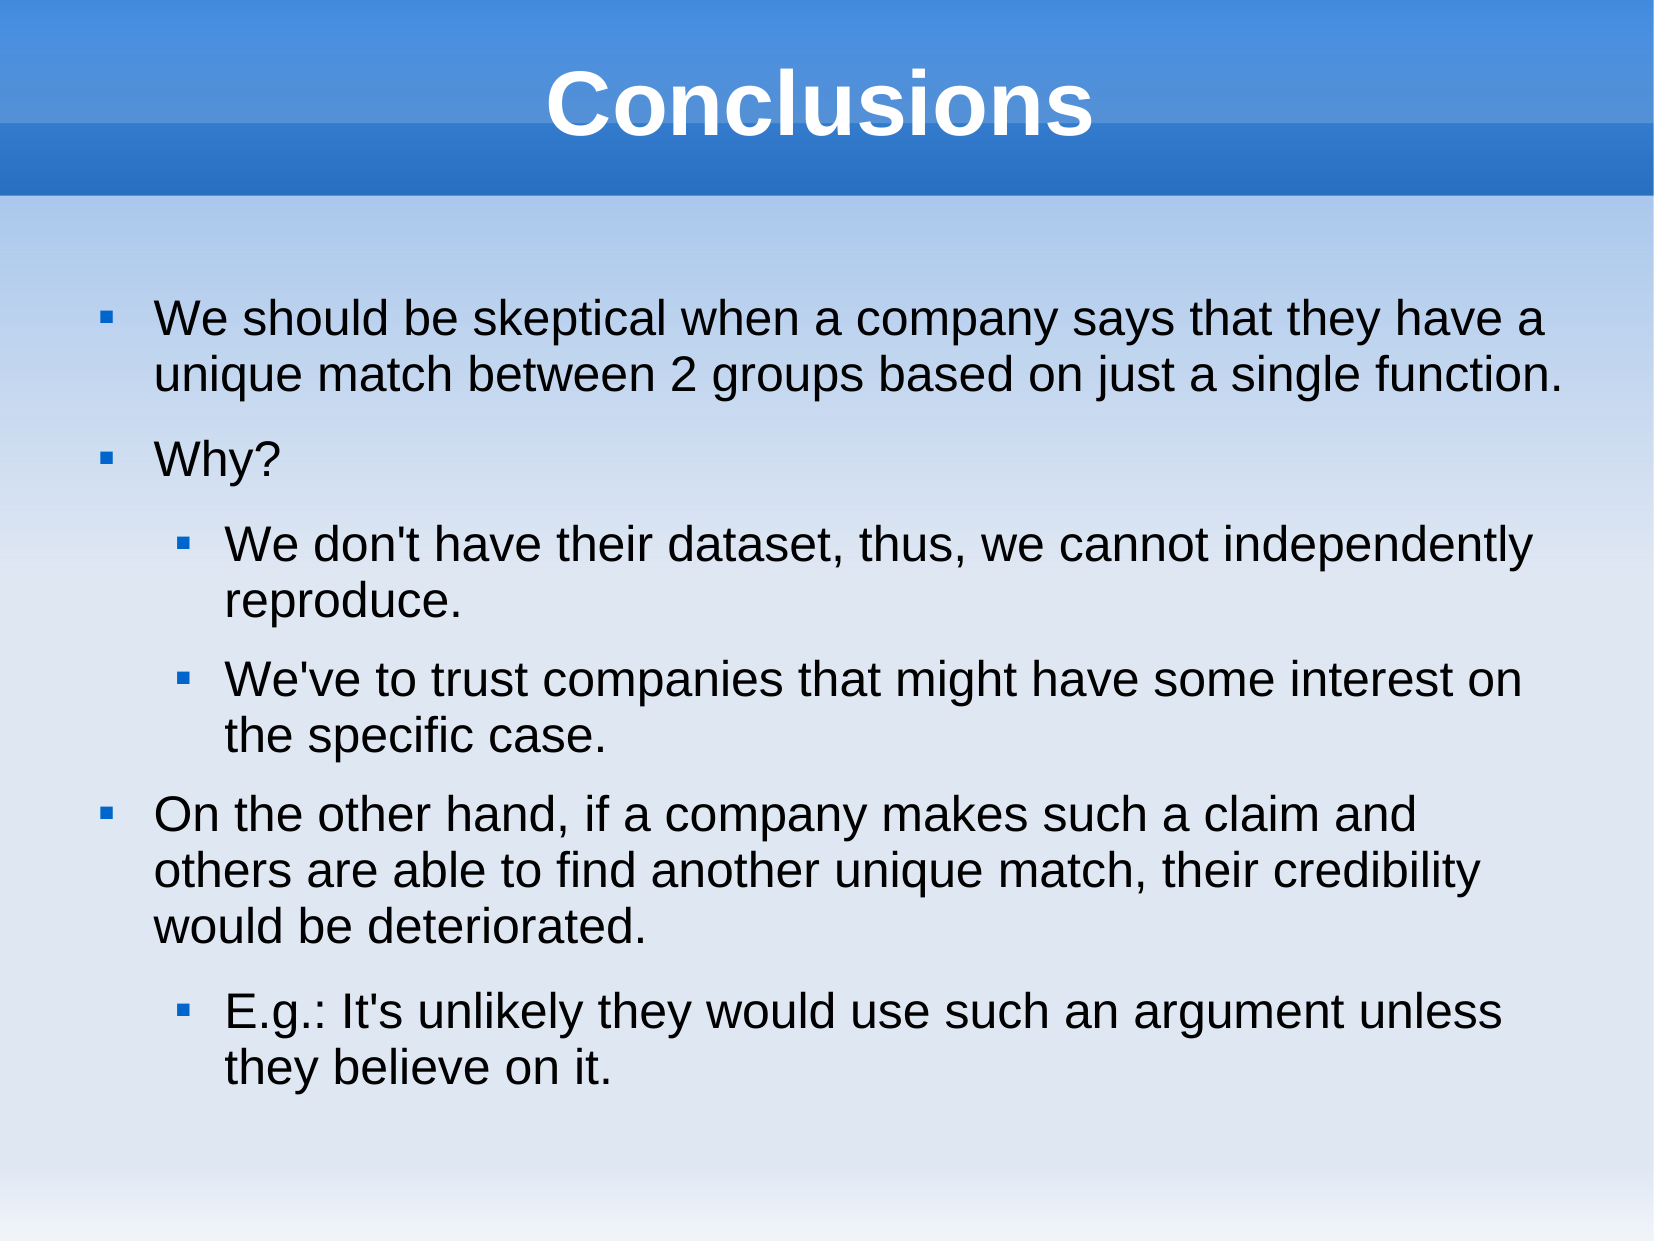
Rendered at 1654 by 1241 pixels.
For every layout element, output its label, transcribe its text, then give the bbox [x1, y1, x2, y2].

list We should be skeptical when a company says that they have a unique match between 2 groups based on just a single function. Why? We don't have their dataset, thus, we cannot independently reproduce. We've to trust companies that might have some interest on the specific case. On the other hand, if a company makes such a claim and others are able to find another unique match, their credibility would be deteriorated. E.g.: It's unlikely they would use such an argument unless they believe on it. [82, 290, 1571, 1109]
title Conclusions [76, 0, 1565, 208]
picture [0, 0, 1654, 1241]
